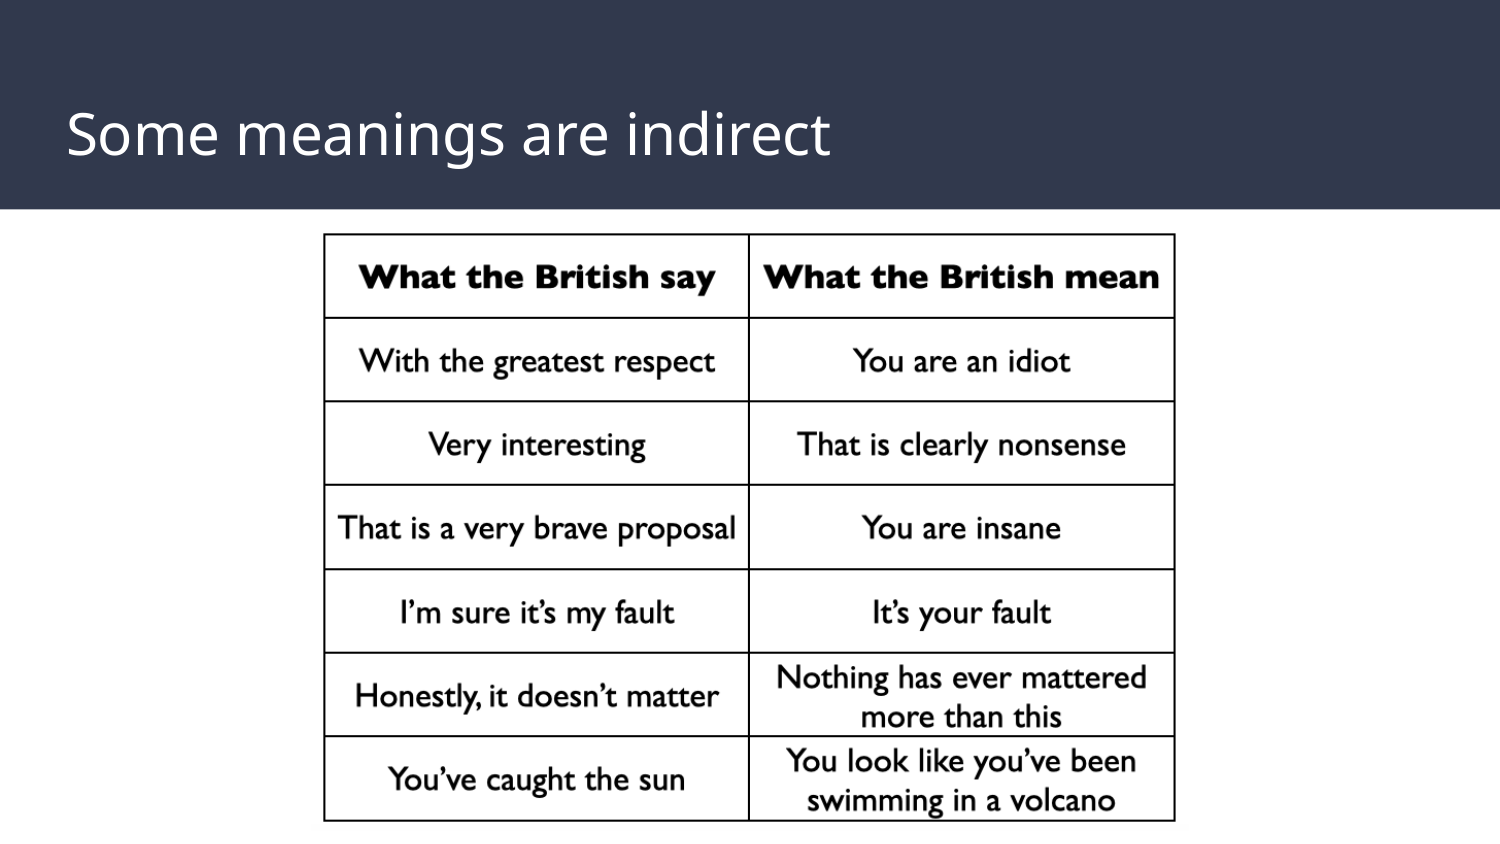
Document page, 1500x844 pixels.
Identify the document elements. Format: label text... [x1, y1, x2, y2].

picture [311, 221, 1189, 831]
title Some meanings are indirect [51, 82, 1449, 185]
